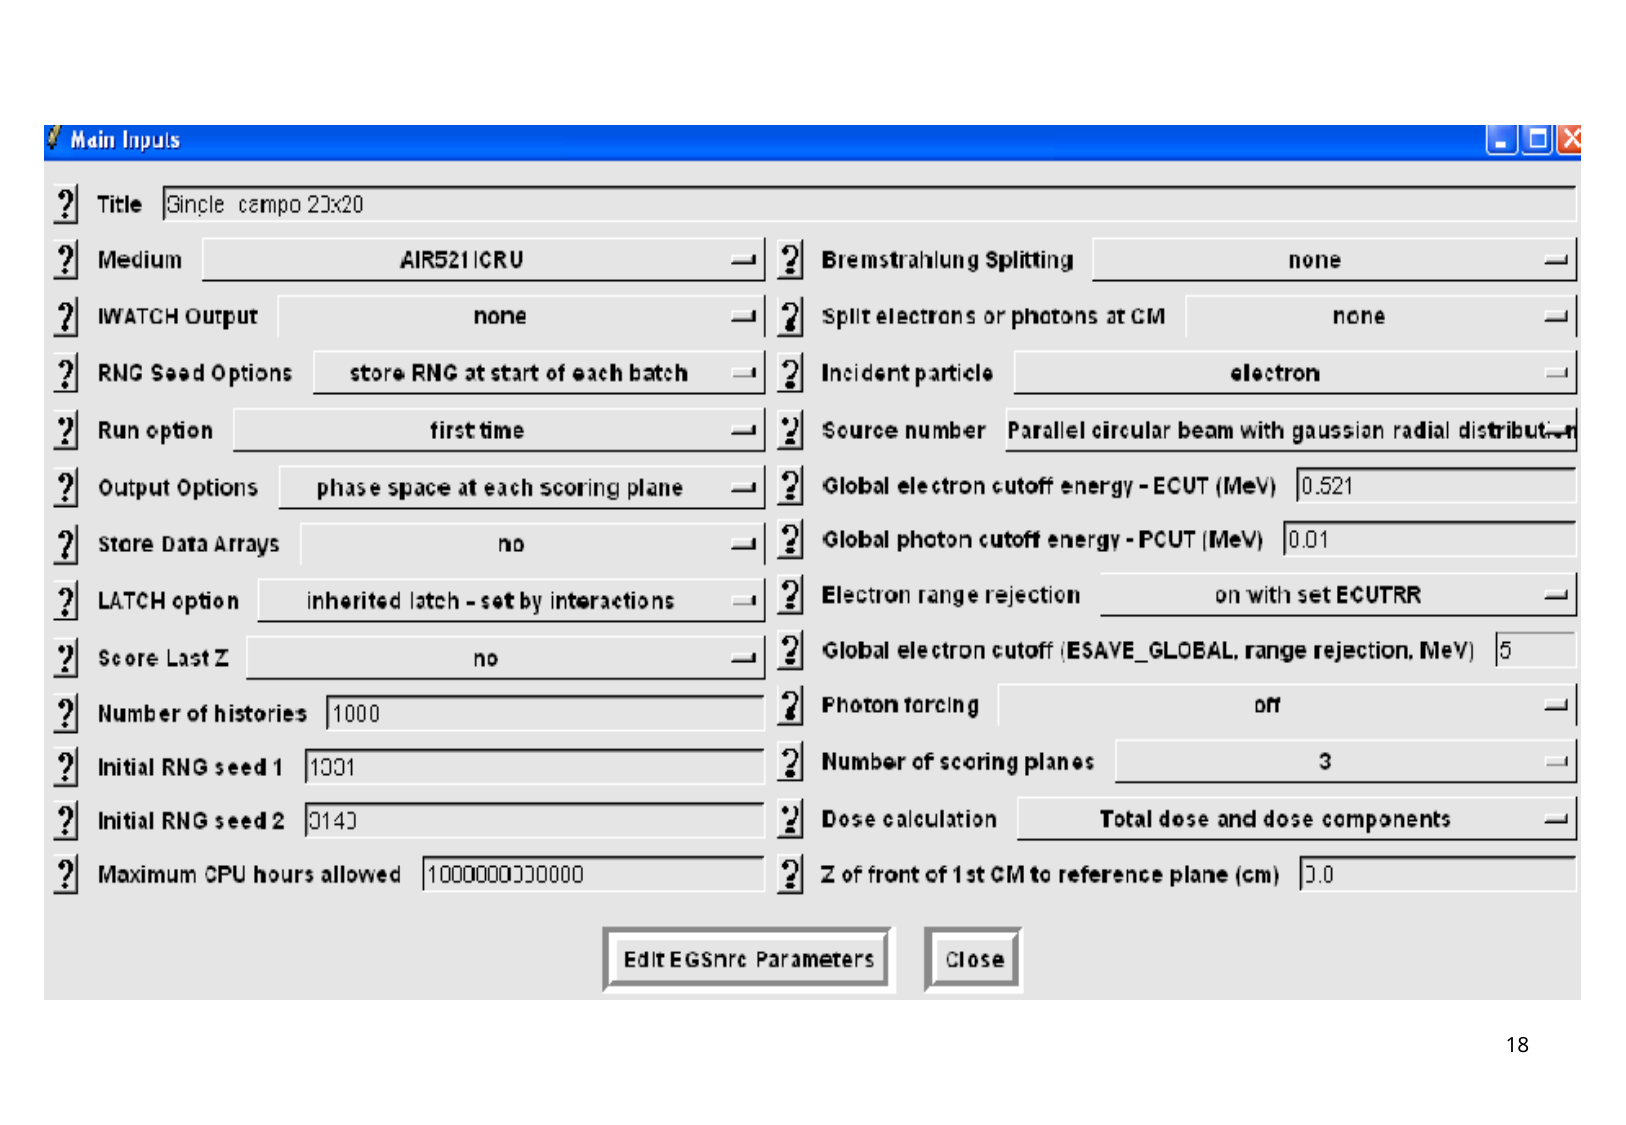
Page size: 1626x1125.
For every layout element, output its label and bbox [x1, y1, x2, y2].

picture [44, 125, 1581, 1000]
